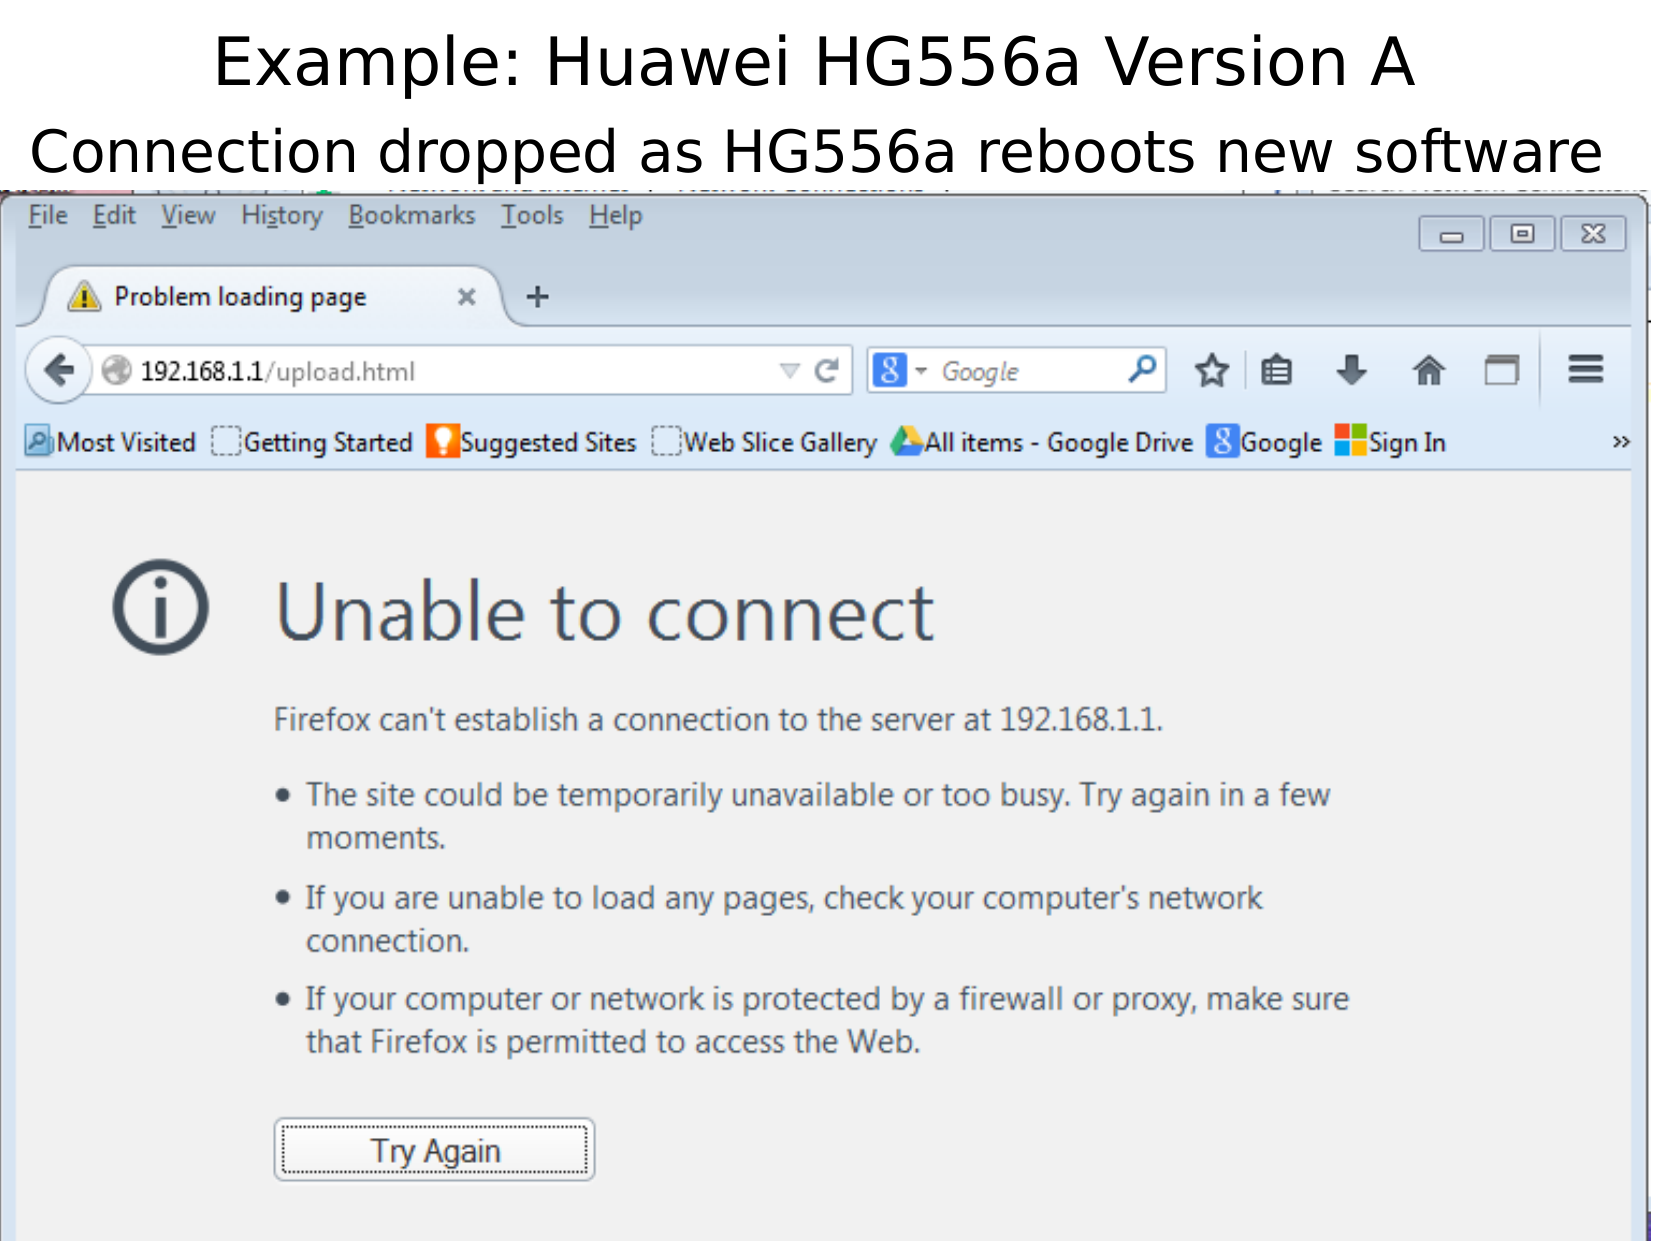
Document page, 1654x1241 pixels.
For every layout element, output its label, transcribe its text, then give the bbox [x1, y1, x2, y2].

text_box Connection dropped as HG556a reboots new software [14, 111, 1645, 190]
title Example: Huawei HG556a Version A [70, 23, 1560, 102]
picture [0, 190, 1651, 1241]
